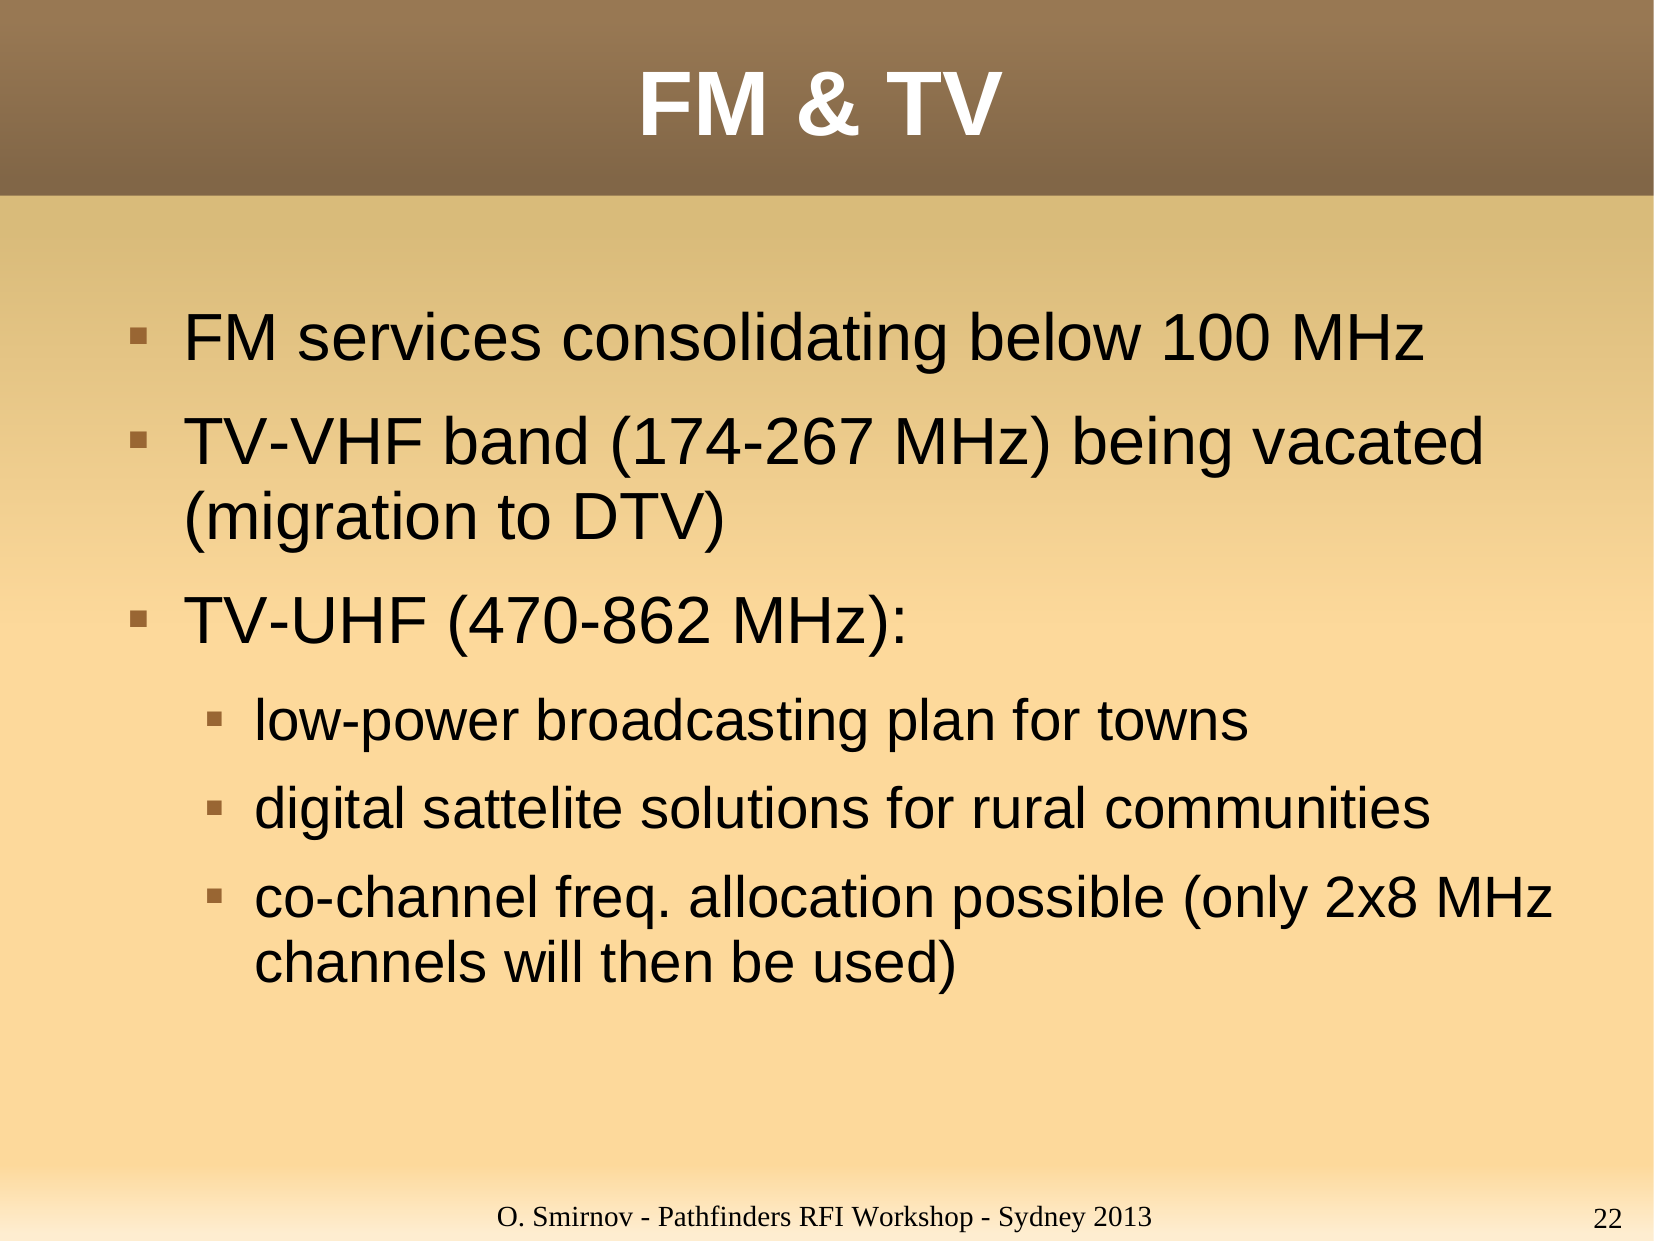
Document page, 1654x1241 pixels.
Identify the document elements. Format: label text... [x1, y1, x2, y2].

list FM services consolidating below 100 MHz TV-VHF band (174-267 MHz) being vacated (migration to DTV) TV-UHF (470-862 MHz): low-power broadcasting plan for towns digital sattelite solutions for rural communities co-channel freq. allocation possible (only 2x8 MHz channels will then be used) [112, 300, 1601, 1119]
title FM & TV [76, 0, 1565, 208]
picture [0, 0, 1654, 1241]
